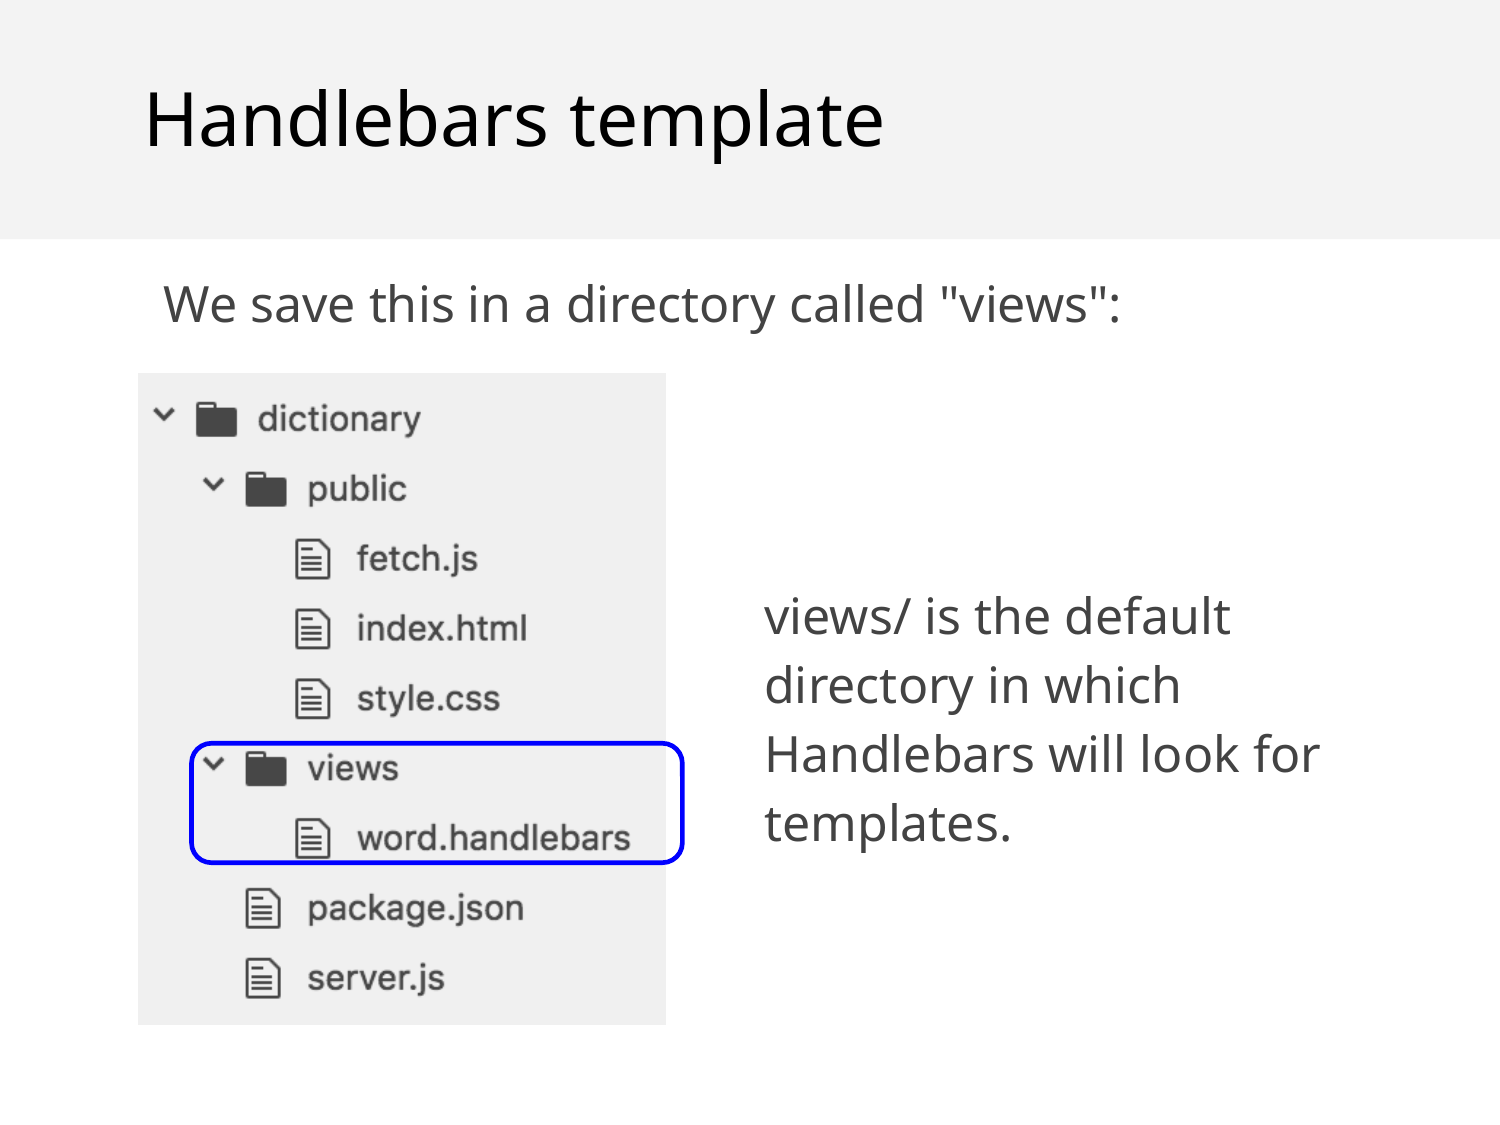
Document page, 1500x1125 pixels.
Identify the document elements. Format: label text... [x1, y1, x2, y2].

picture [194, 746, 666, 860]
title Handlebars template [128, 56, 1372, 183]
list views/ is the default directory in which Handlebars will look for templates. [749, 560, 1439, 1014]
list We save this in a directory called "views": [148, 248, 1326, 495]
picture [138, 373, 666, 1025]
